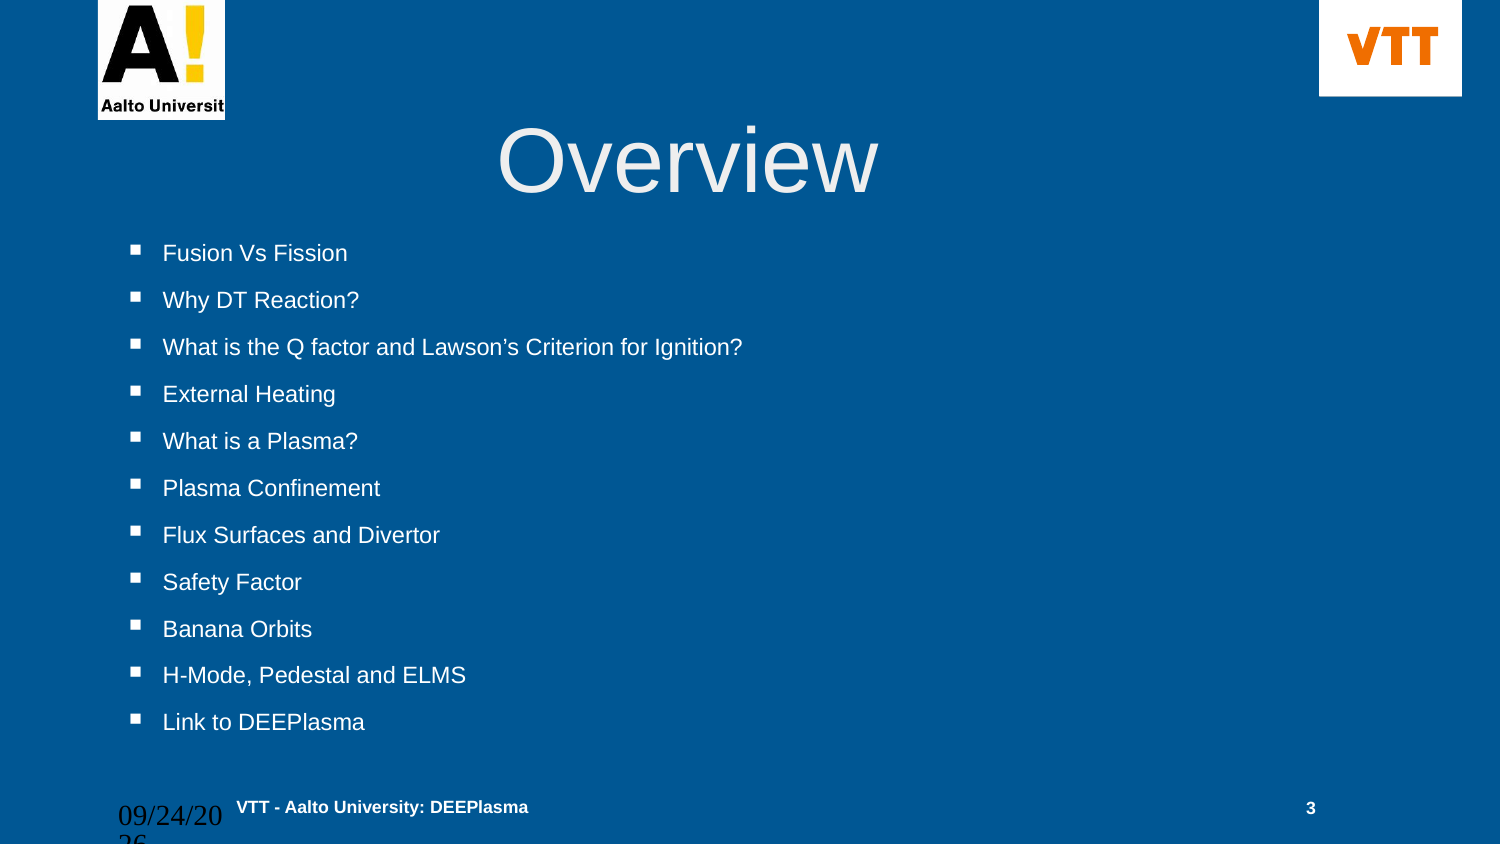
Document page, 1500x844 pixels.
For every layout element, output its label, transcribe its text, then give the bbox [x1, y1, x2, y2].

list Fusion Vs Fission Why DT Reaction? What is the Q factor and Lawson’s Criterion for Ignition? External Heating What is a Plasma? Plasma Confinement Flux Surfaces and Divertor Safety Factor Banana Orbits H-Mode, Pedestal and ELMS Link to DEEPlasma [117, 237, 1258, 738]
title Overview [118, 104, 1258, 208]
picture [97, 0, 225, 120]
